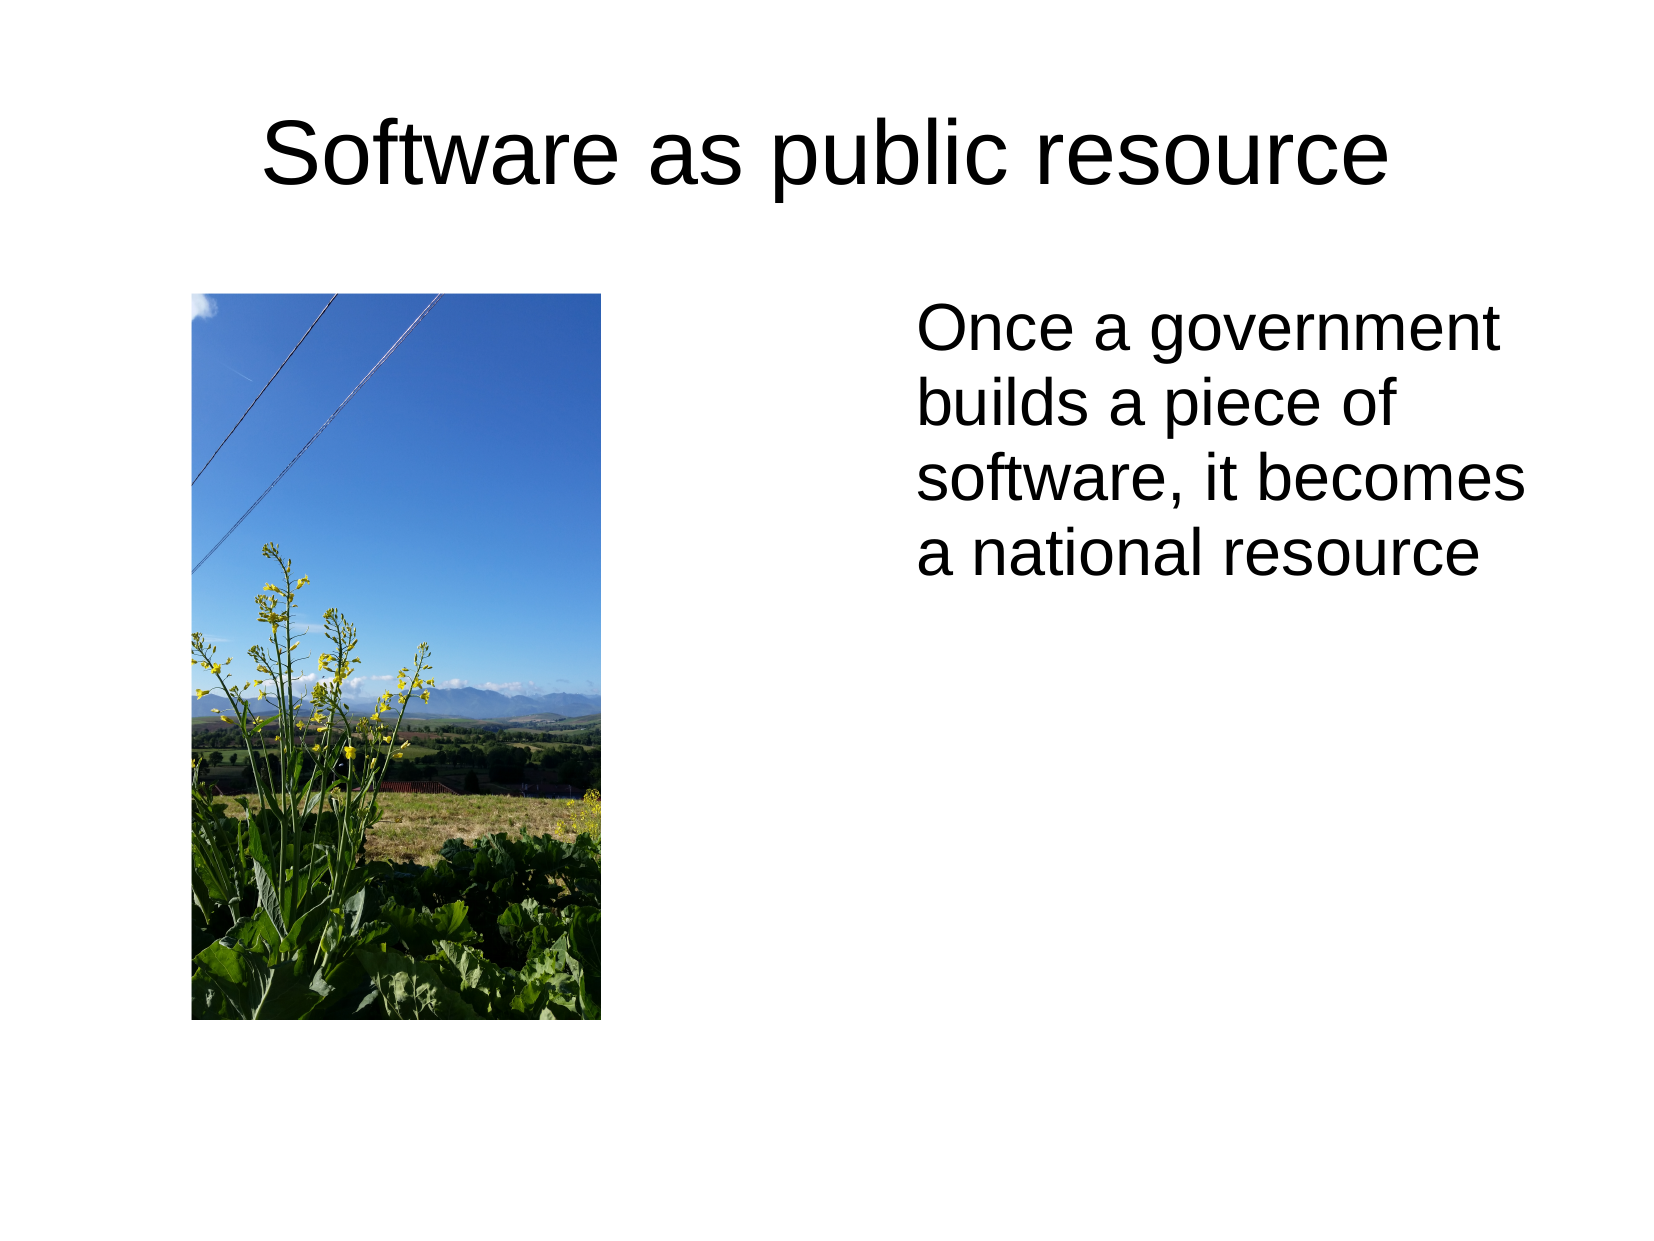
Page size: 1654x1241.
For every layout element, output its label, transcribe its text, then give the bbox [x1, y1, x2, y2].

title Software as public resource [82, 49, 1571, 257]
picture [191, 293, 601, 1021]
list Once a government builds a piece of software, it becomes a national resource [845, 290, 1572, 1010]
